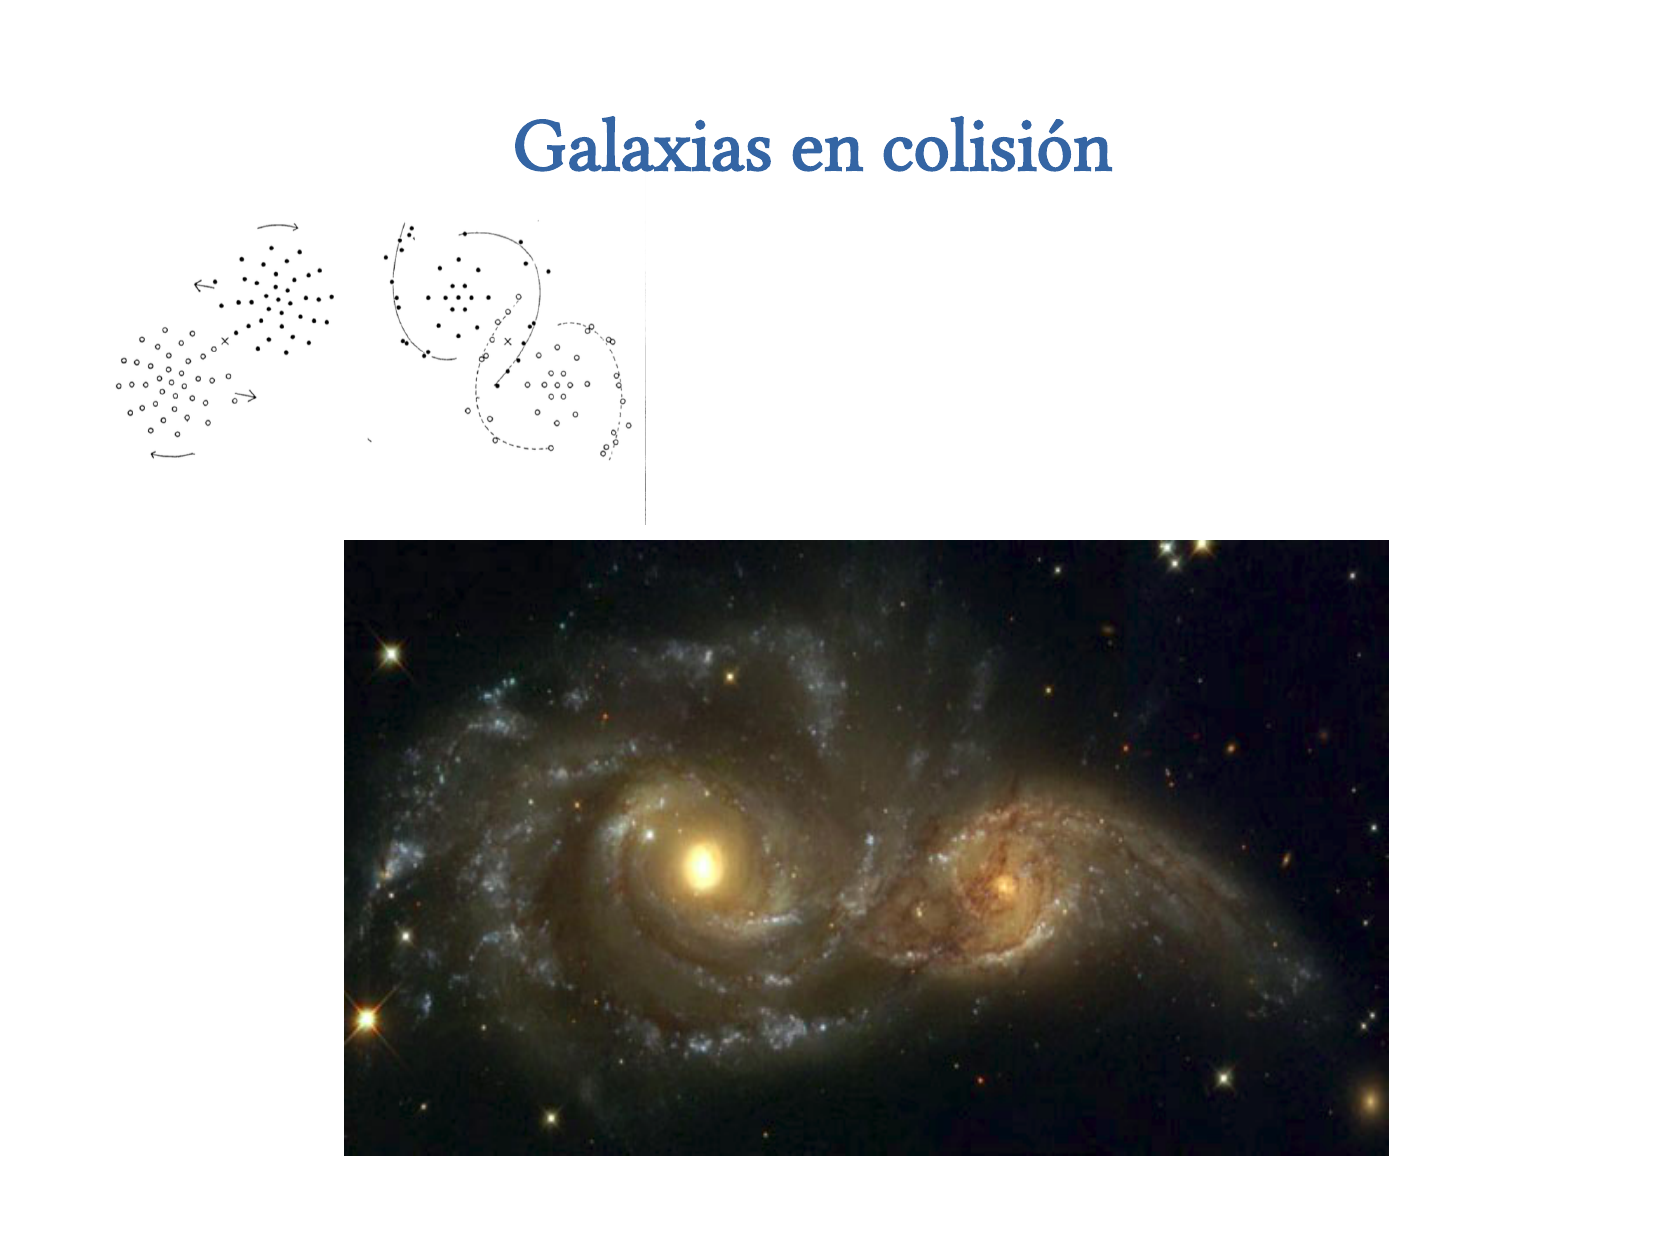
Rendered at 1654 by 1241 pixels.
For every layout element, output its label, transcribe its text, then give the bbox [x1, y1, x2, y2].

picture [0, 0, 1654, 1241]
title Galaxias en colisión [46, 102, 1580, 189]
